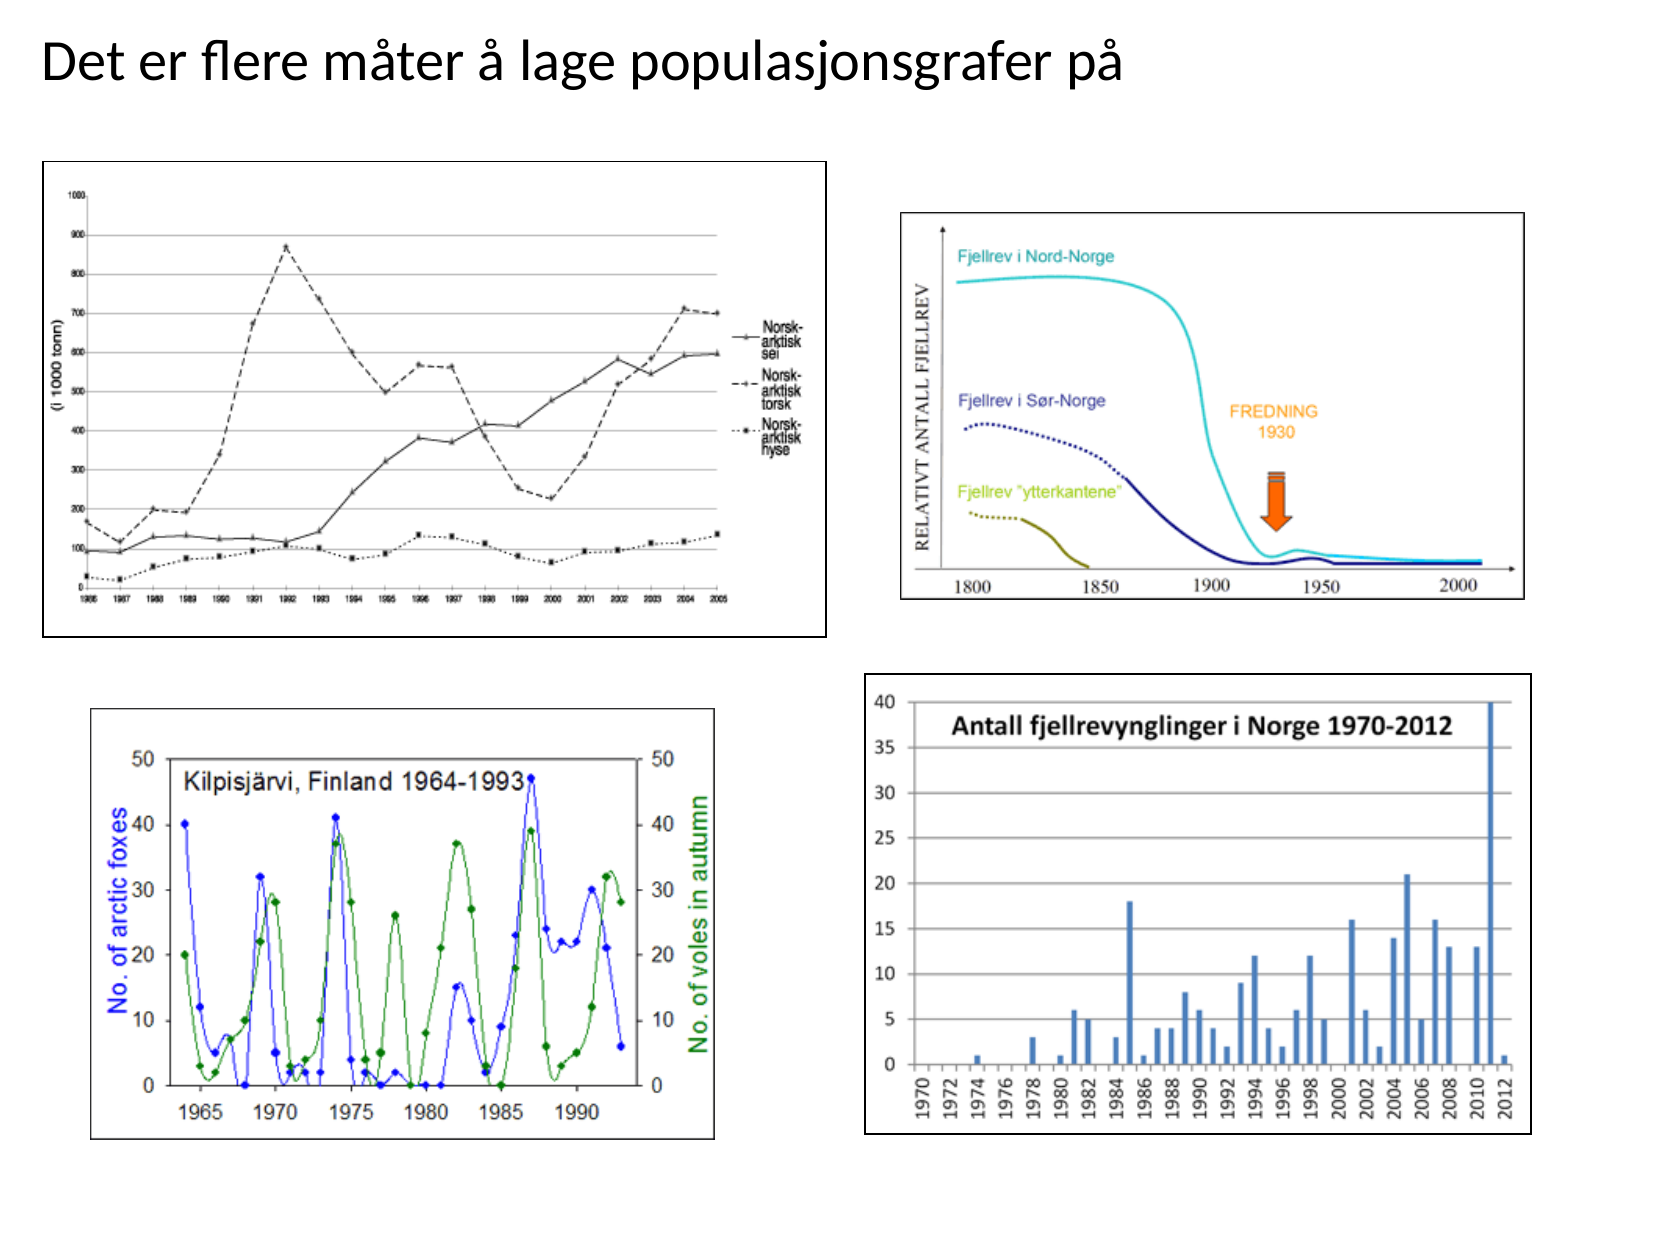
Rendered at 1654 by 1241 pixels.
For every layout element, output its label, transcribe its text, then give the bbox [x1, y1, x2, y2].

picture [900, 212, 1525, 601]
picture [43, 162, 826, 637]
picture [90, 708, 715, 1141]
picture [865, 675, 1531, 1133]
text_box Det er flere måter å lage populasjonsgrafer på [26, 14, 1636, 243]
